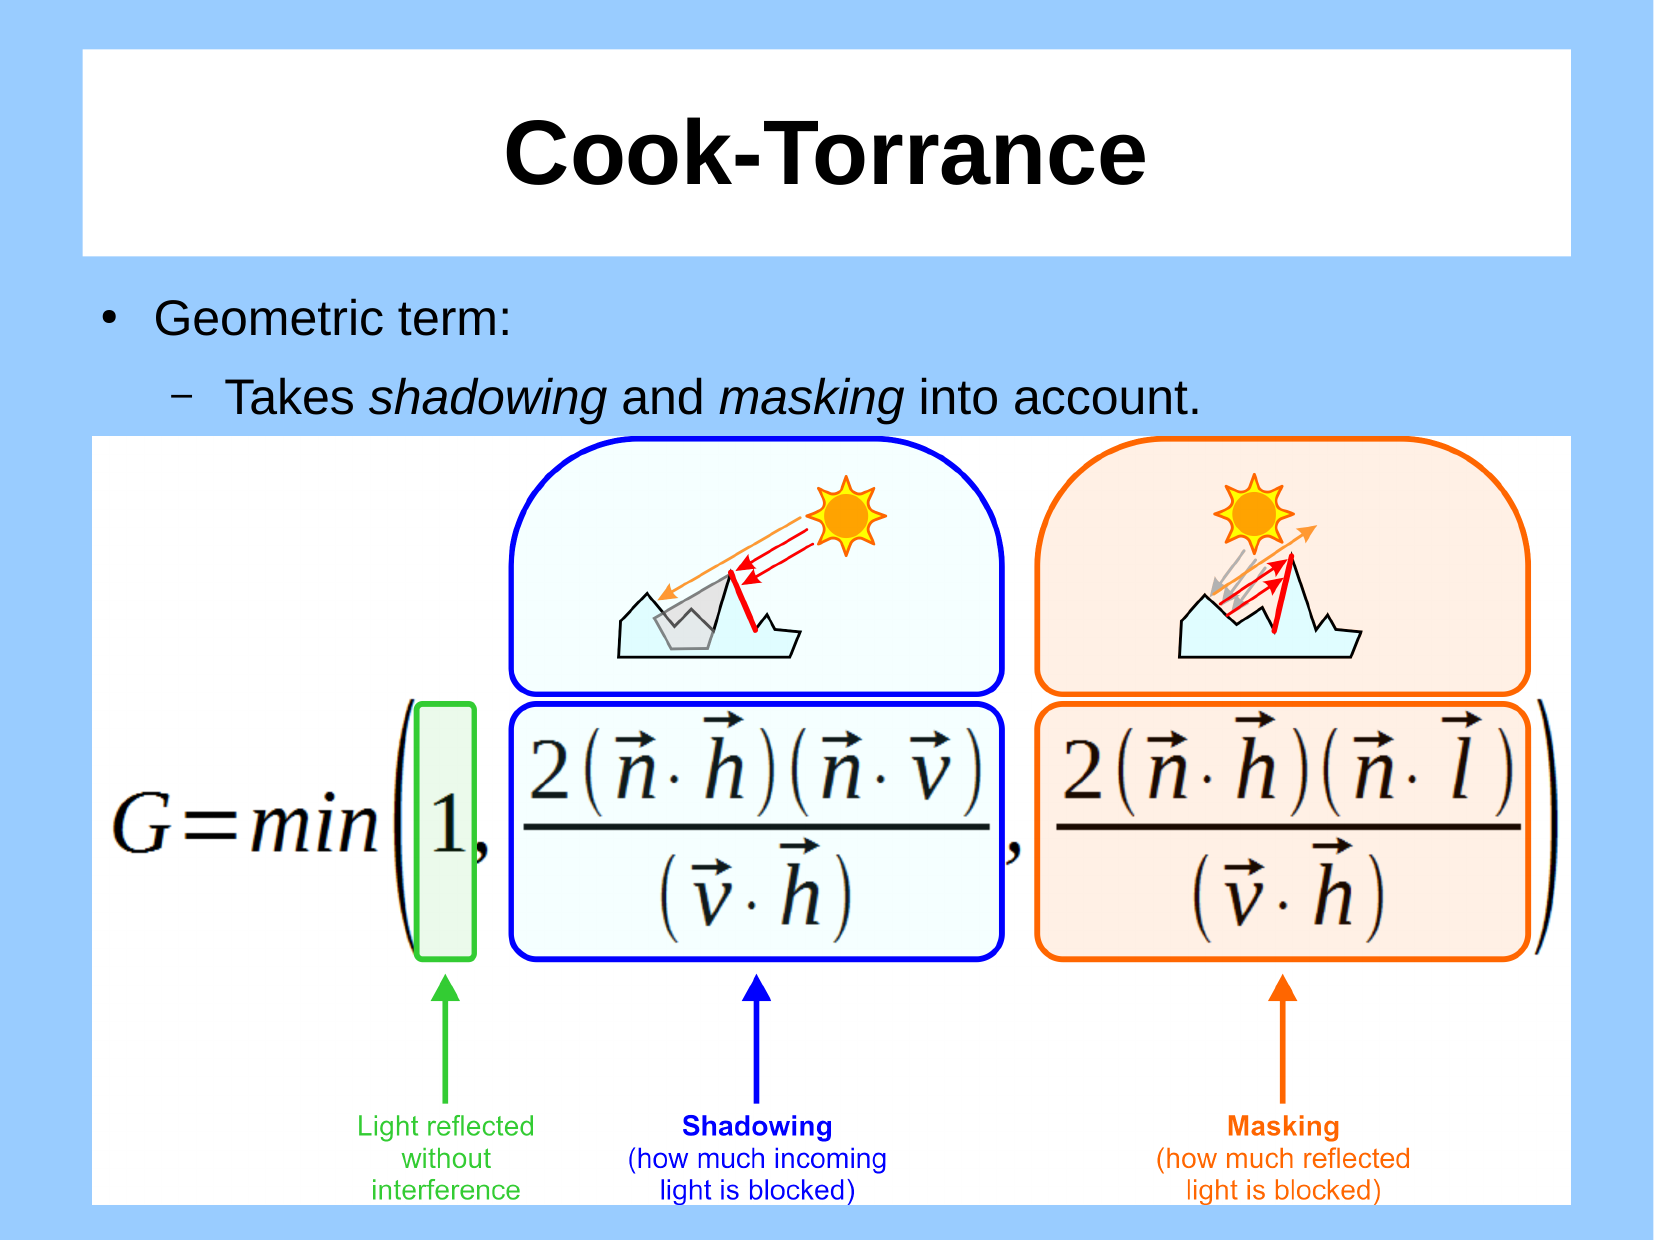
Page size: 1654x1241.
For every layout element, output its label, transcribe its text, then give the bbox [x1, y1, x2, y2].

title Cook-Torrance [82, 49, 1571, 257]
picture [92, 436, 1571, 1205]
list Geometric term: Takes shadowing and masking into account. [82, 290, 1571, 1170]
